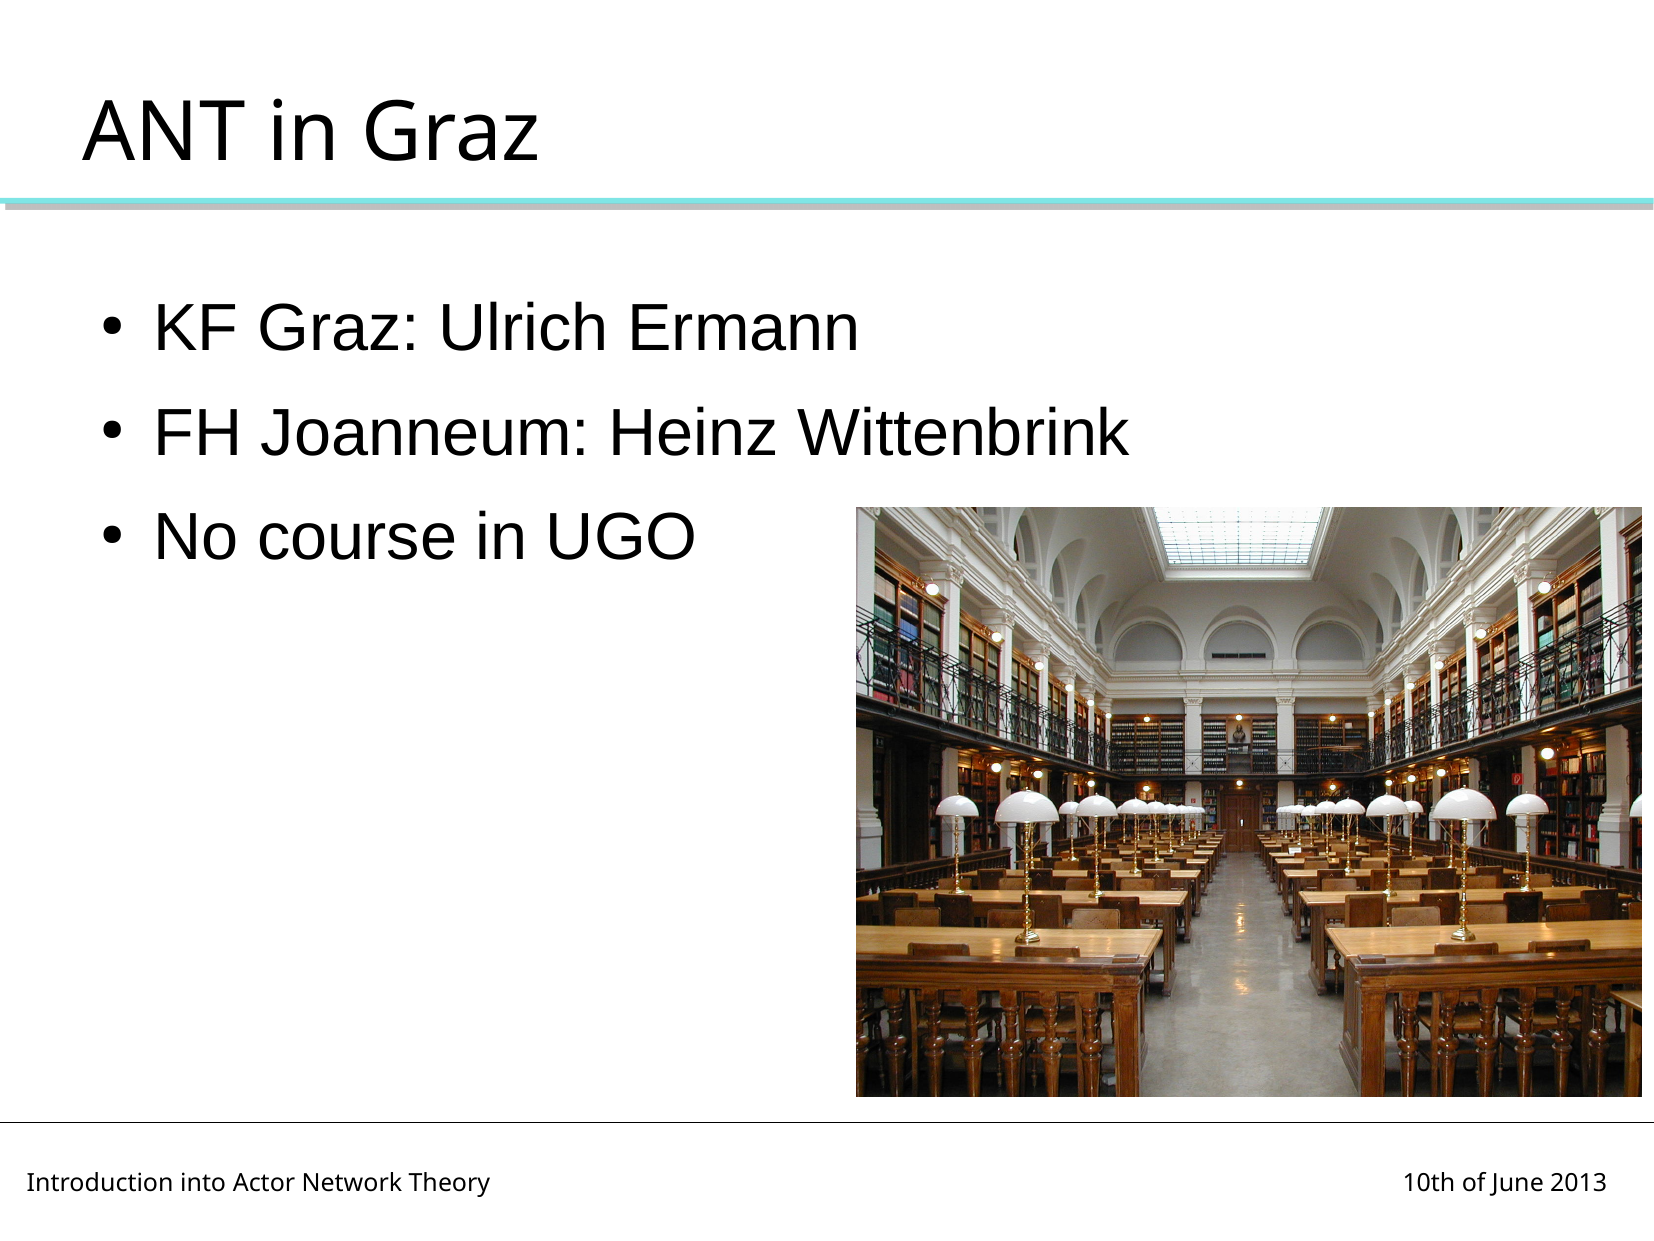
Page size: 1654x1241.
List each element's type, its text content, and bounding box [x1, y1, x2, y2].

title ANT in Graz [82, 81, 1571, 175]
text_box 10th of June 2013 [1387, 1157, 1636, 1201]
text_box Introduction into Actor Network Theory [11, 1157, 615, 1201]
list KF Graz: Ulrich Ermann FH Joanneum: Heinz Wittenbrink No course in UGO [82, 290, 1571, 1109]
picture [856, 507, 1642, 1097]
